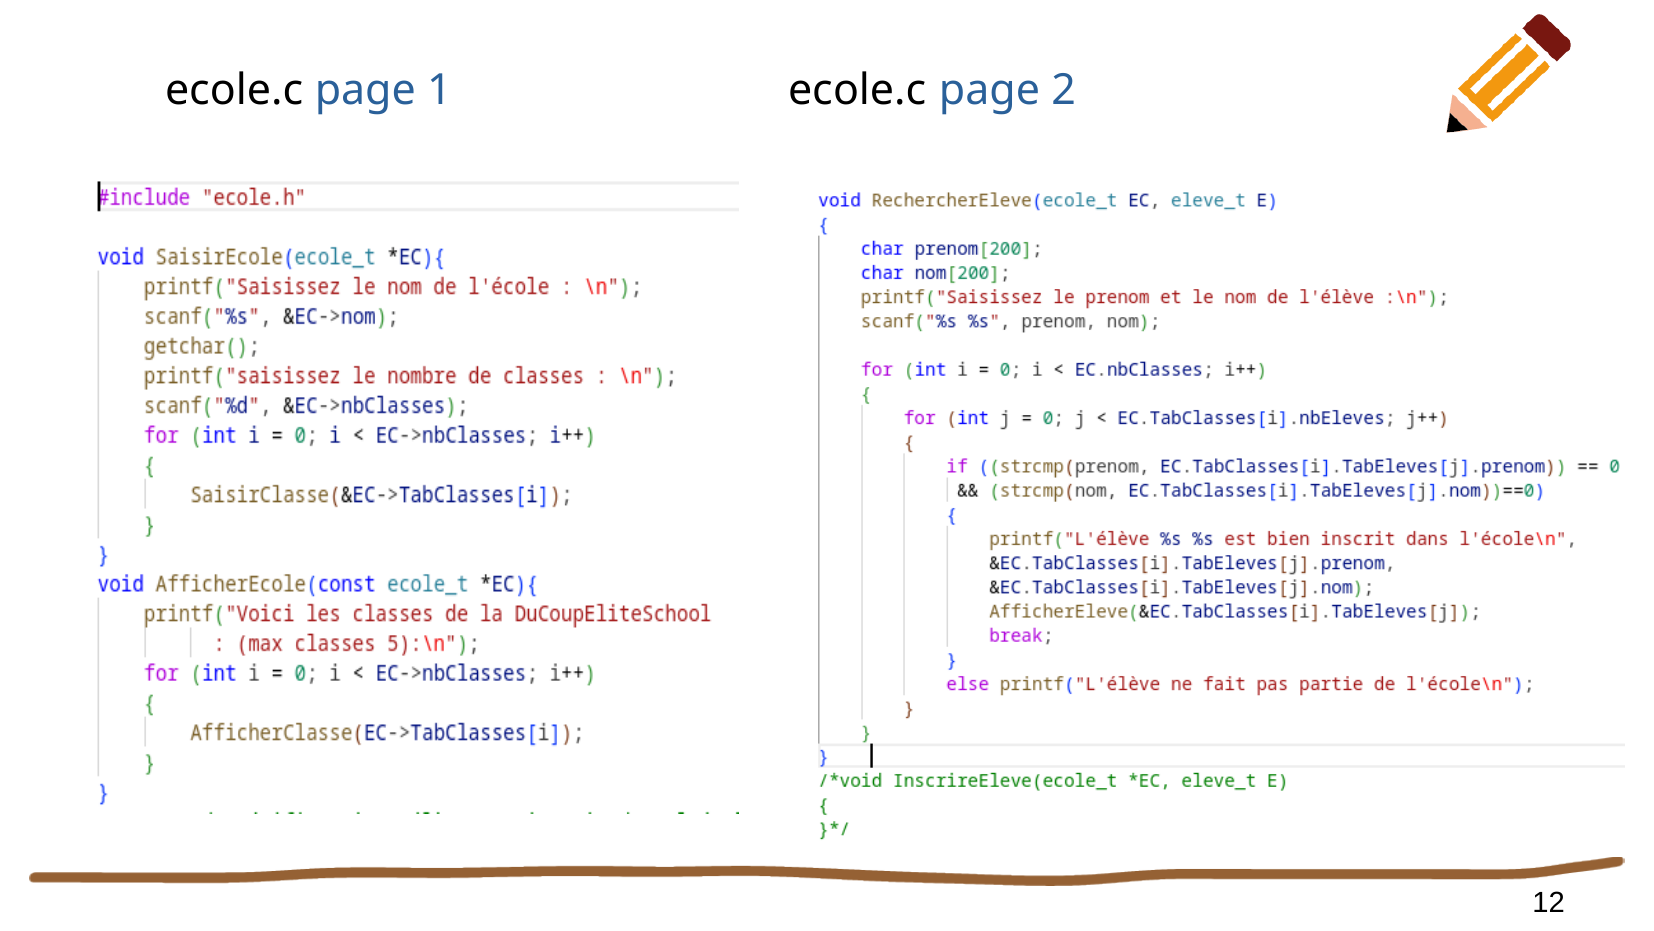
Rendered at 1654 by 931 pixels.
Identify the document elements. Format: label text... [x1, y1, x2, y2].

picture [29, 176, 1625, 886]
picture [1446, 14, 1571, 58]
picture [1446, 118, 1571, 133]
list ecole.c page 1 ecole.c page 2 [59, 58, 1595, 118]
picture [84, 177, 739, 814]
